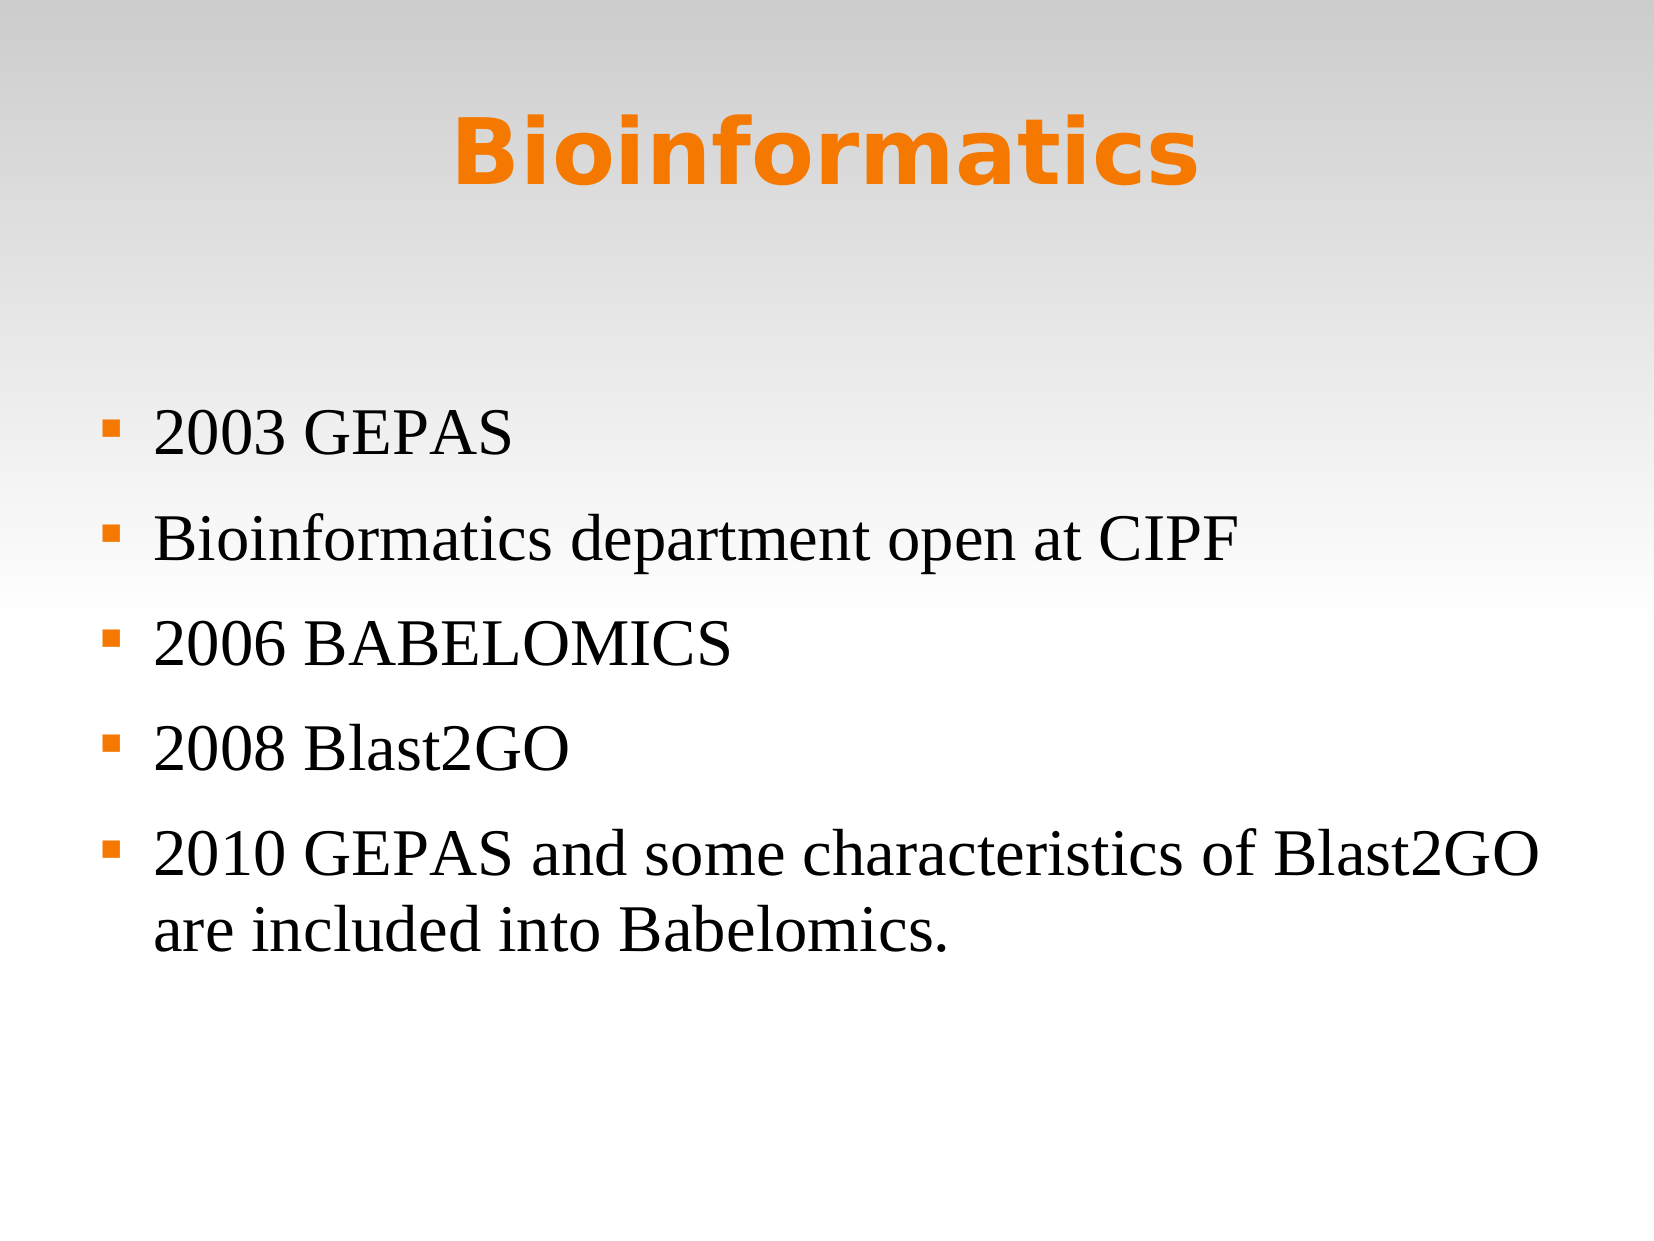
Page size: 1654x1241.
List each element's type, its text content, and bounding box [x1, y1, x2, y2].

list 2003 GEPAS Bioinformatics department open at CIPF 2006 BABELOMICS 2008 Blast2GO 2010 GEPAS and some characteristics of Blast2GO are included into Babelomics. [82, 290, 1571, 1094]
title Bioinformatics [82, 56, 1571, 249]
